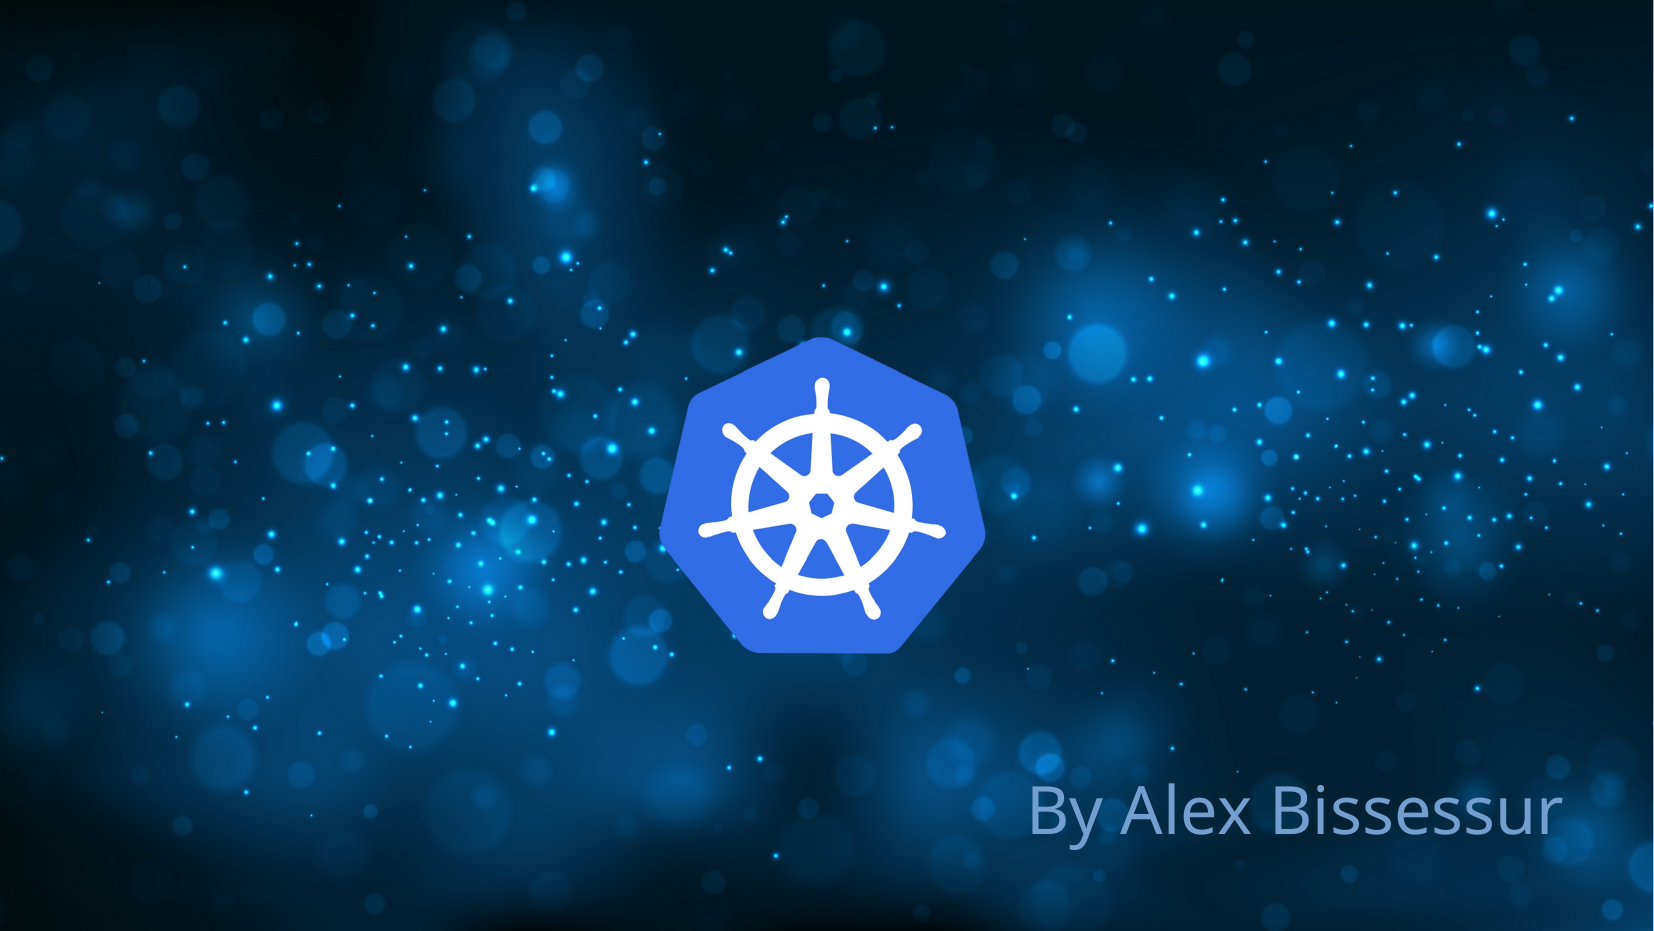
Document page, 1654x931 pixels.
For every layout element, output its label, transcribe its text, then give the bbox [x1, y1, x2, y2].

title By Alex Bissessur [76, 730, 1565, 886]
picture [0, 0, 1654, 931]
